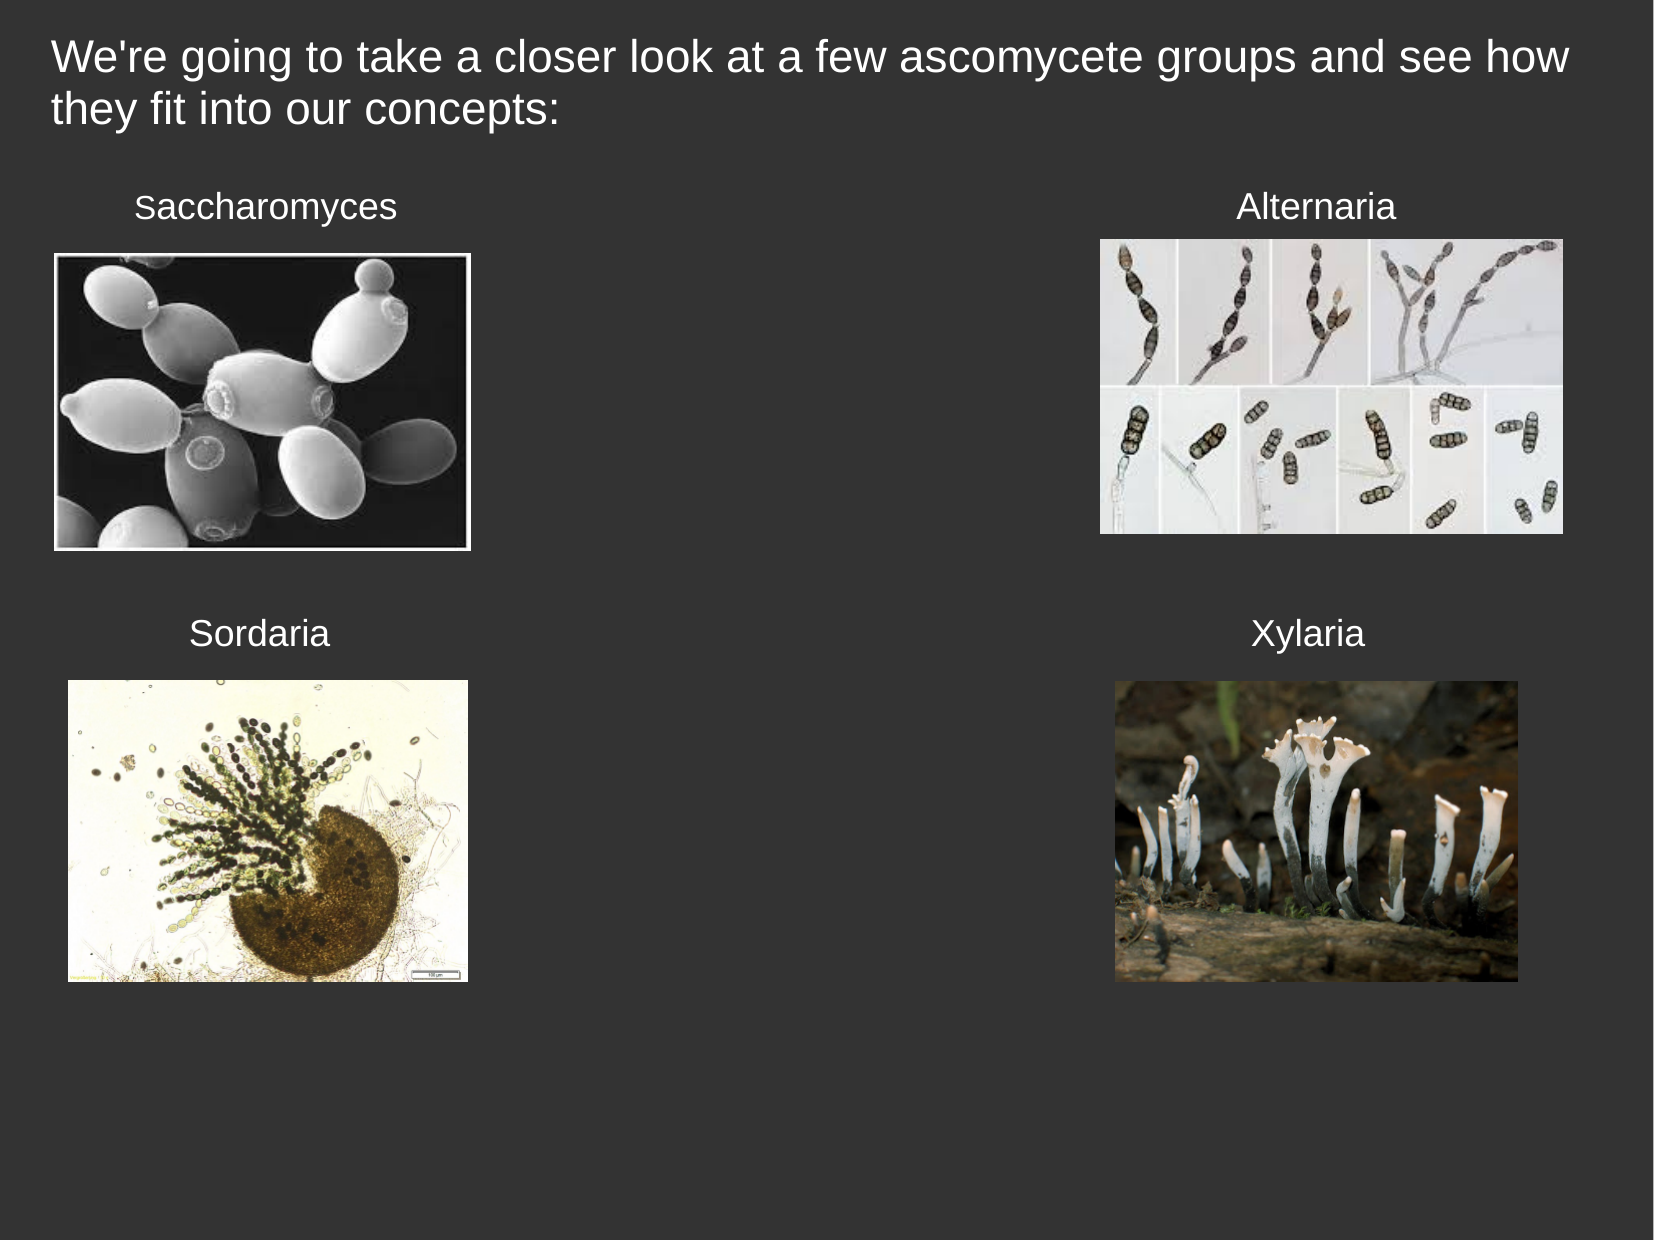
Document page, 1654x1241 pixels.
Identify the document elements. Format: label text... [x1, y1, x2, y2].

picture [54, 253, 471, 551]
picture [68, 680, 468, 982]
text_box We're going to take a closer look at a few ascomycete groups and see how they fit into our concepts: Saccharomyces Alternaria Sordaria Xylaria [36, 24, 1620, 662]
picture [1100, 239, 1563, 534]
picture [1115, 681, 1518, 982]
